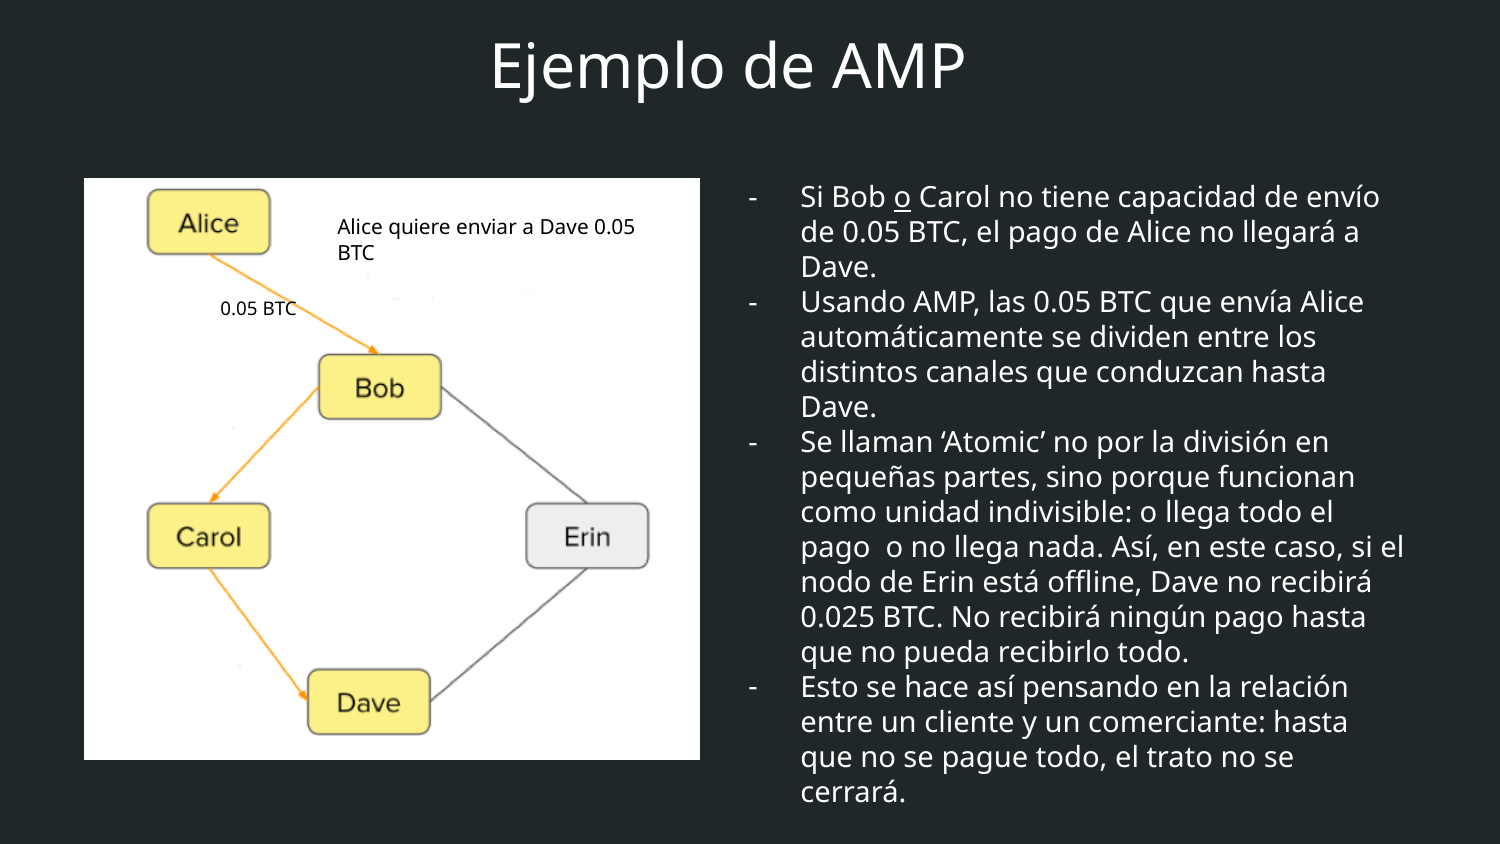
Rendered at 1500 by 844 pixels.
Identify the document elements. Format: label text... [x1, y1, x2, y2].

text_box Ejemplo de AMP [474, 10, 1423, 134]
text_box Si Bob o Carol no tiene capacidad de envío de 0.05 BTC, el pago de Alice no llegará a Dave. Usando AMP, las 0.05 BTC que envía Alice automáticamente se dividen entre los distintos canales que conduzcan hasta Dave. Se llaman ‘Atomic’ no por la división en pequeñas partes, sino porque funcionan como unidad indivisible: o llega todo el pago o no llega nada. Así, en este caso, si el nodo de Erin está offline, Dave no recibirá 0.025 BTC. No recibirá ningún pago hasta que no pueda recibirlo todo. Esto se hace así pensando en la relación entre un cliente y un comerciante: hasta que no se pague todo, el trato no se cerrará. Demo para visualizar cómo funcionan los AMPs: https://twitter.com/lopp/status/1046096631303671809 [710, 163, 1423, 820]
text_box Alice quiere enviar a Dave 0.05 BTC [322, 199, 684, 265]
text_box 0.05 BTC [205, 281, 354, 330]
picture [84, 178, 700, 760]
